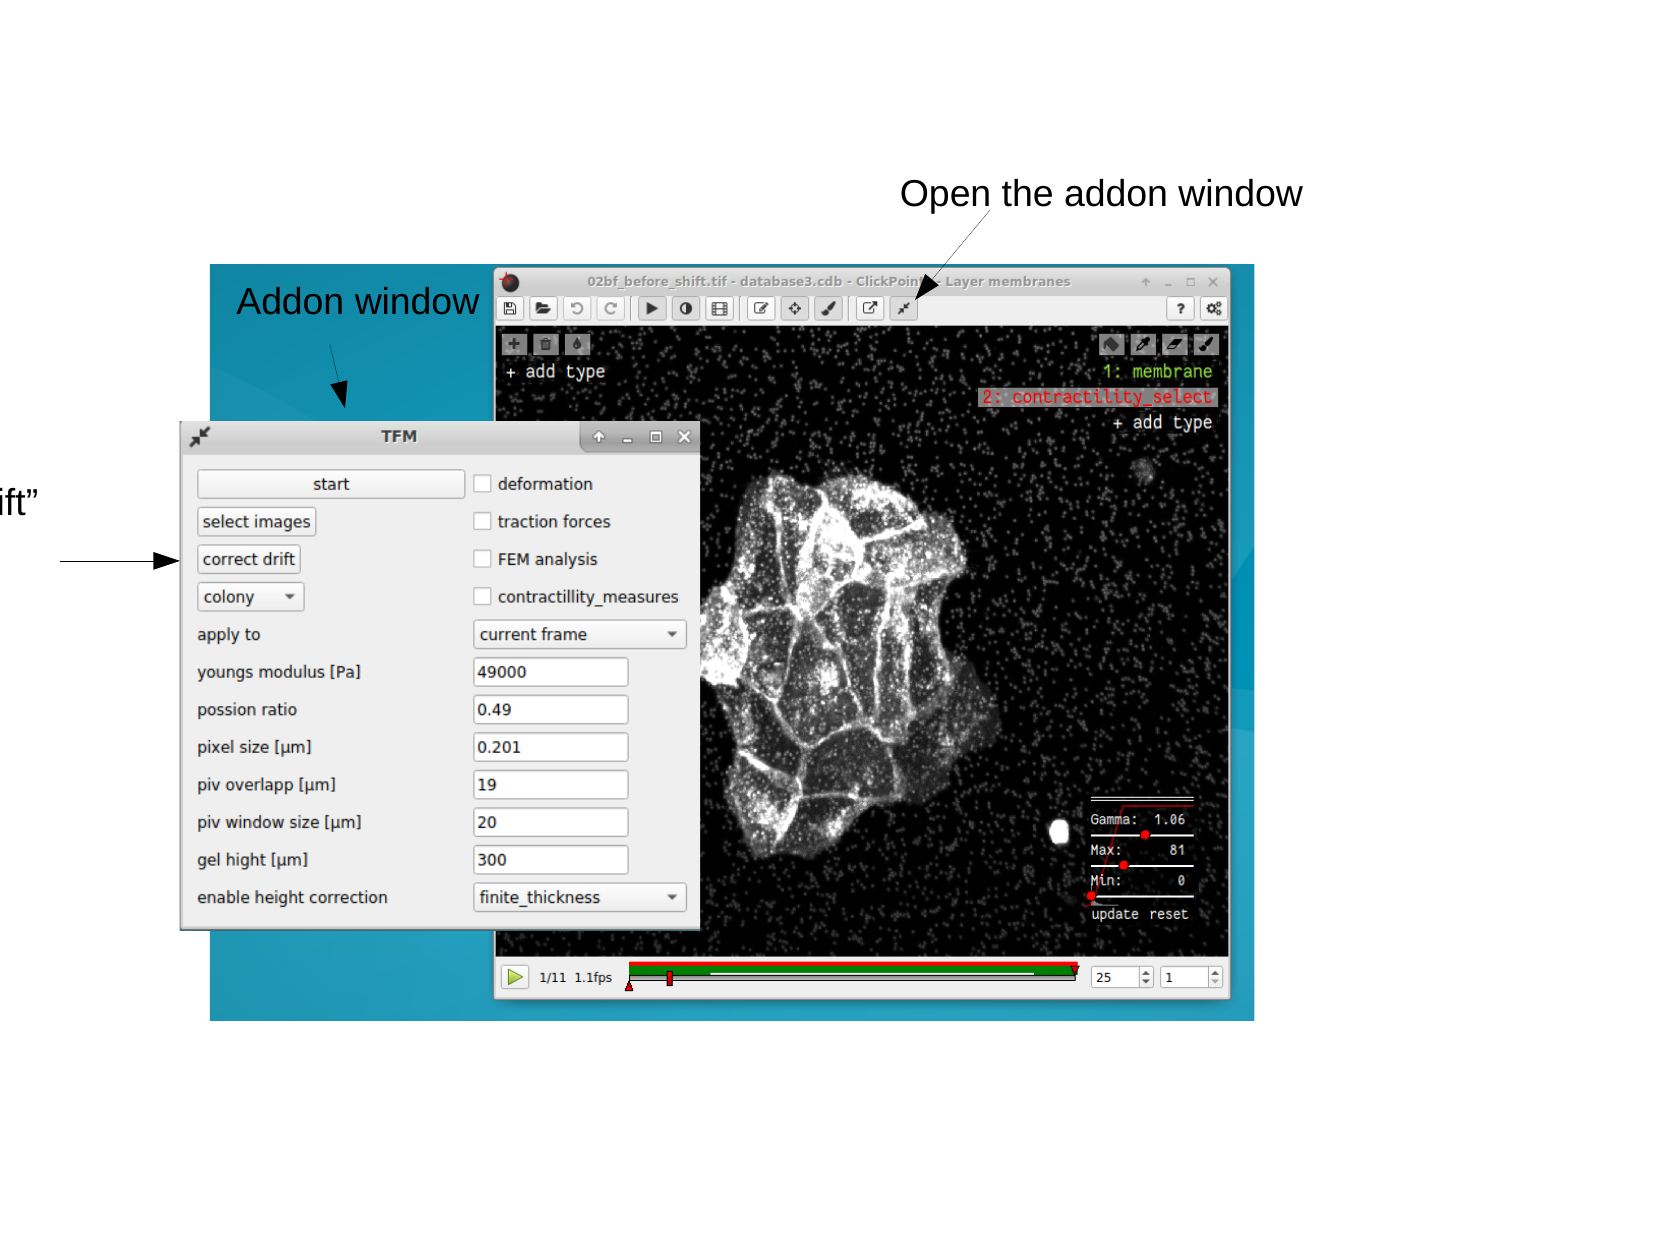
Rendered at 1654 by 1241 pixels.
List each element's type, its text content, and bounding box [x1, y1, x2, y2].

text_box “correct drift” button [0, 474, 127, 616]
picture [179, 264, 1255, 1021]
text_box Open the addon window [885, 165, 1474, 222]
text_box Addon window [221, 273, 811, 331]
